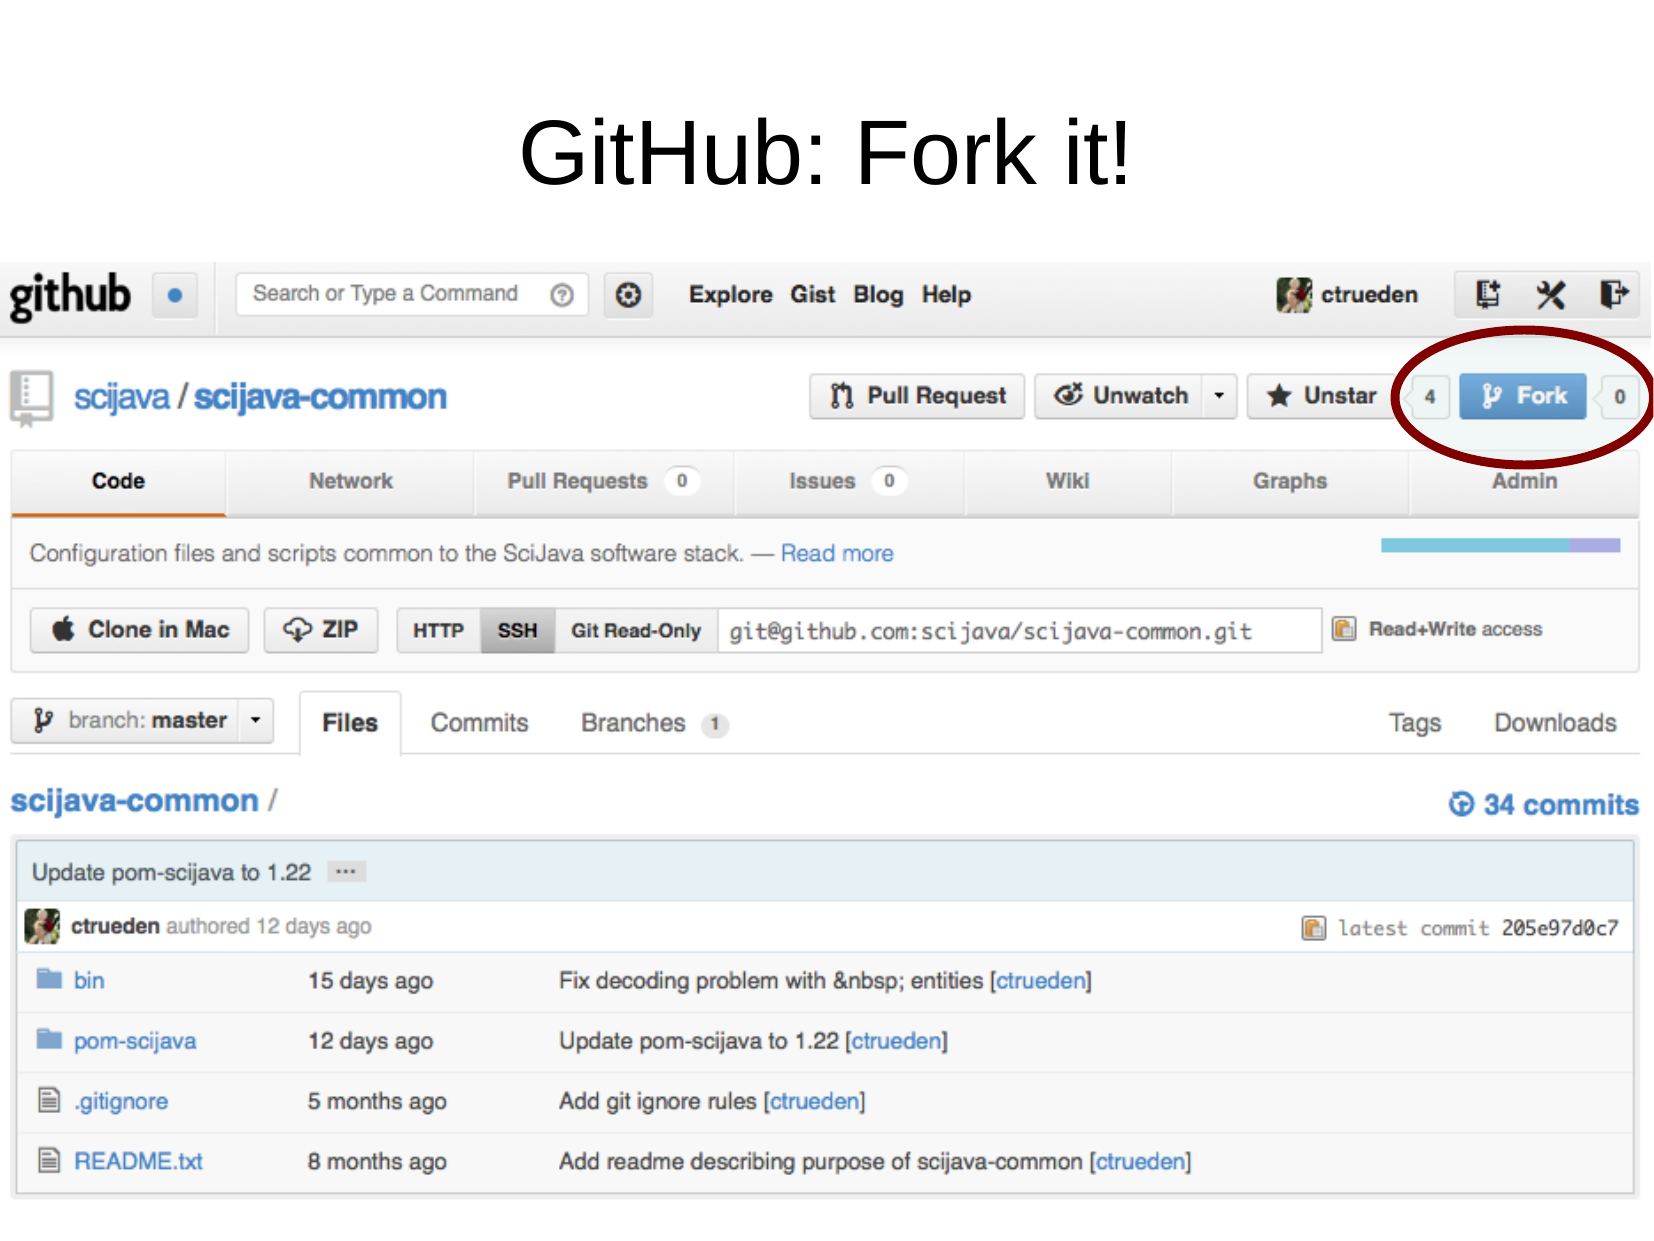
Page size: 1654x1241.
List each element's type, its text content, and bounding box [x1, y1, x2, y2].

picture [0, 262, 1651, 1214]
title GitHub: Fork it! [82, 49, 1571, 257]
text_box [1395, 330, 1654, 466]
